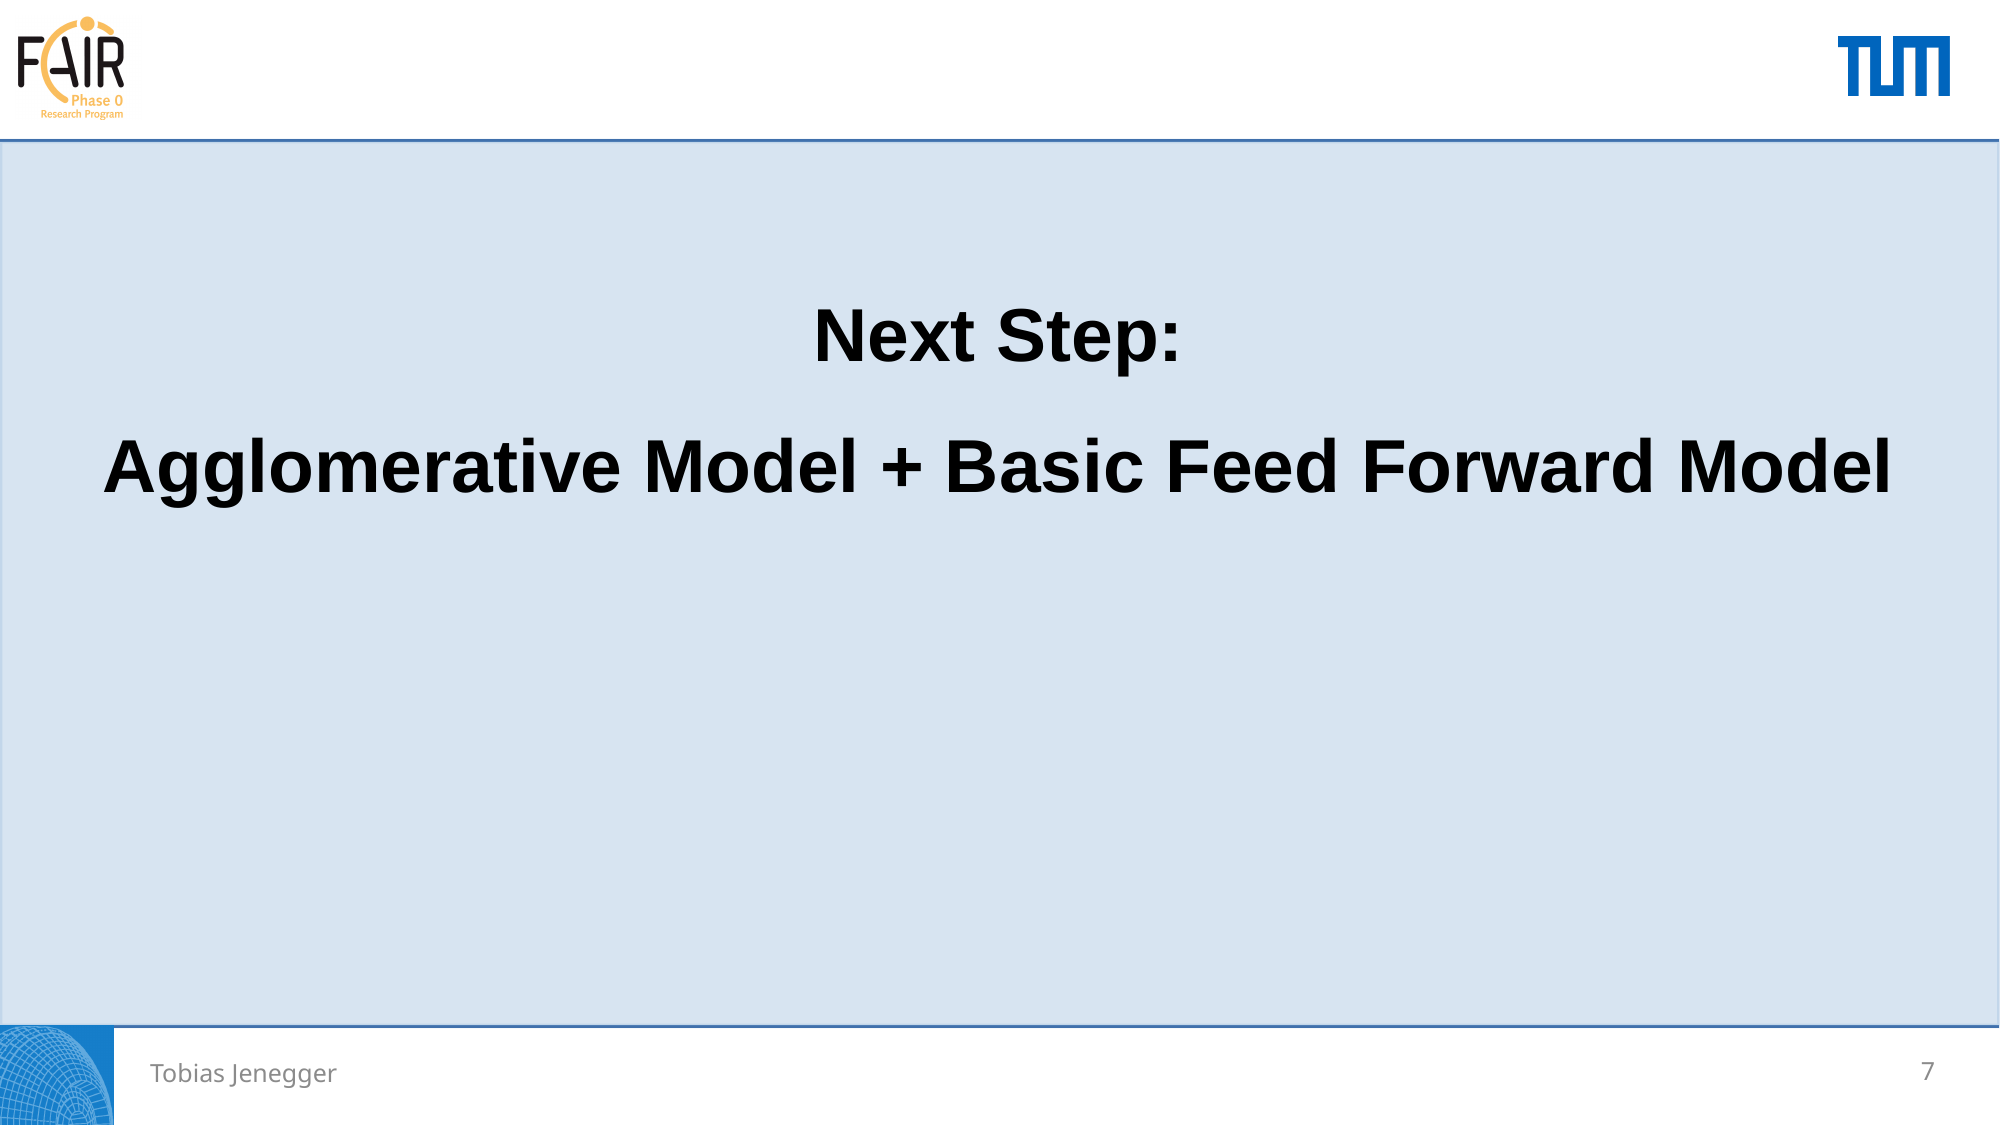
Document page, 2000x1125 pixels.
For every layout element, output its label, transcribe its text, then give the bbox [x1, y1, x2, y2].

text_box Next Step: Agglomerative Model + Basic Feed Forward Model [83, 286, 1914, 601]
picture [15, 15, 142, 120]
picture [1838, 36, 1950, 96]
picture [0, 1025, 114, 1125]
